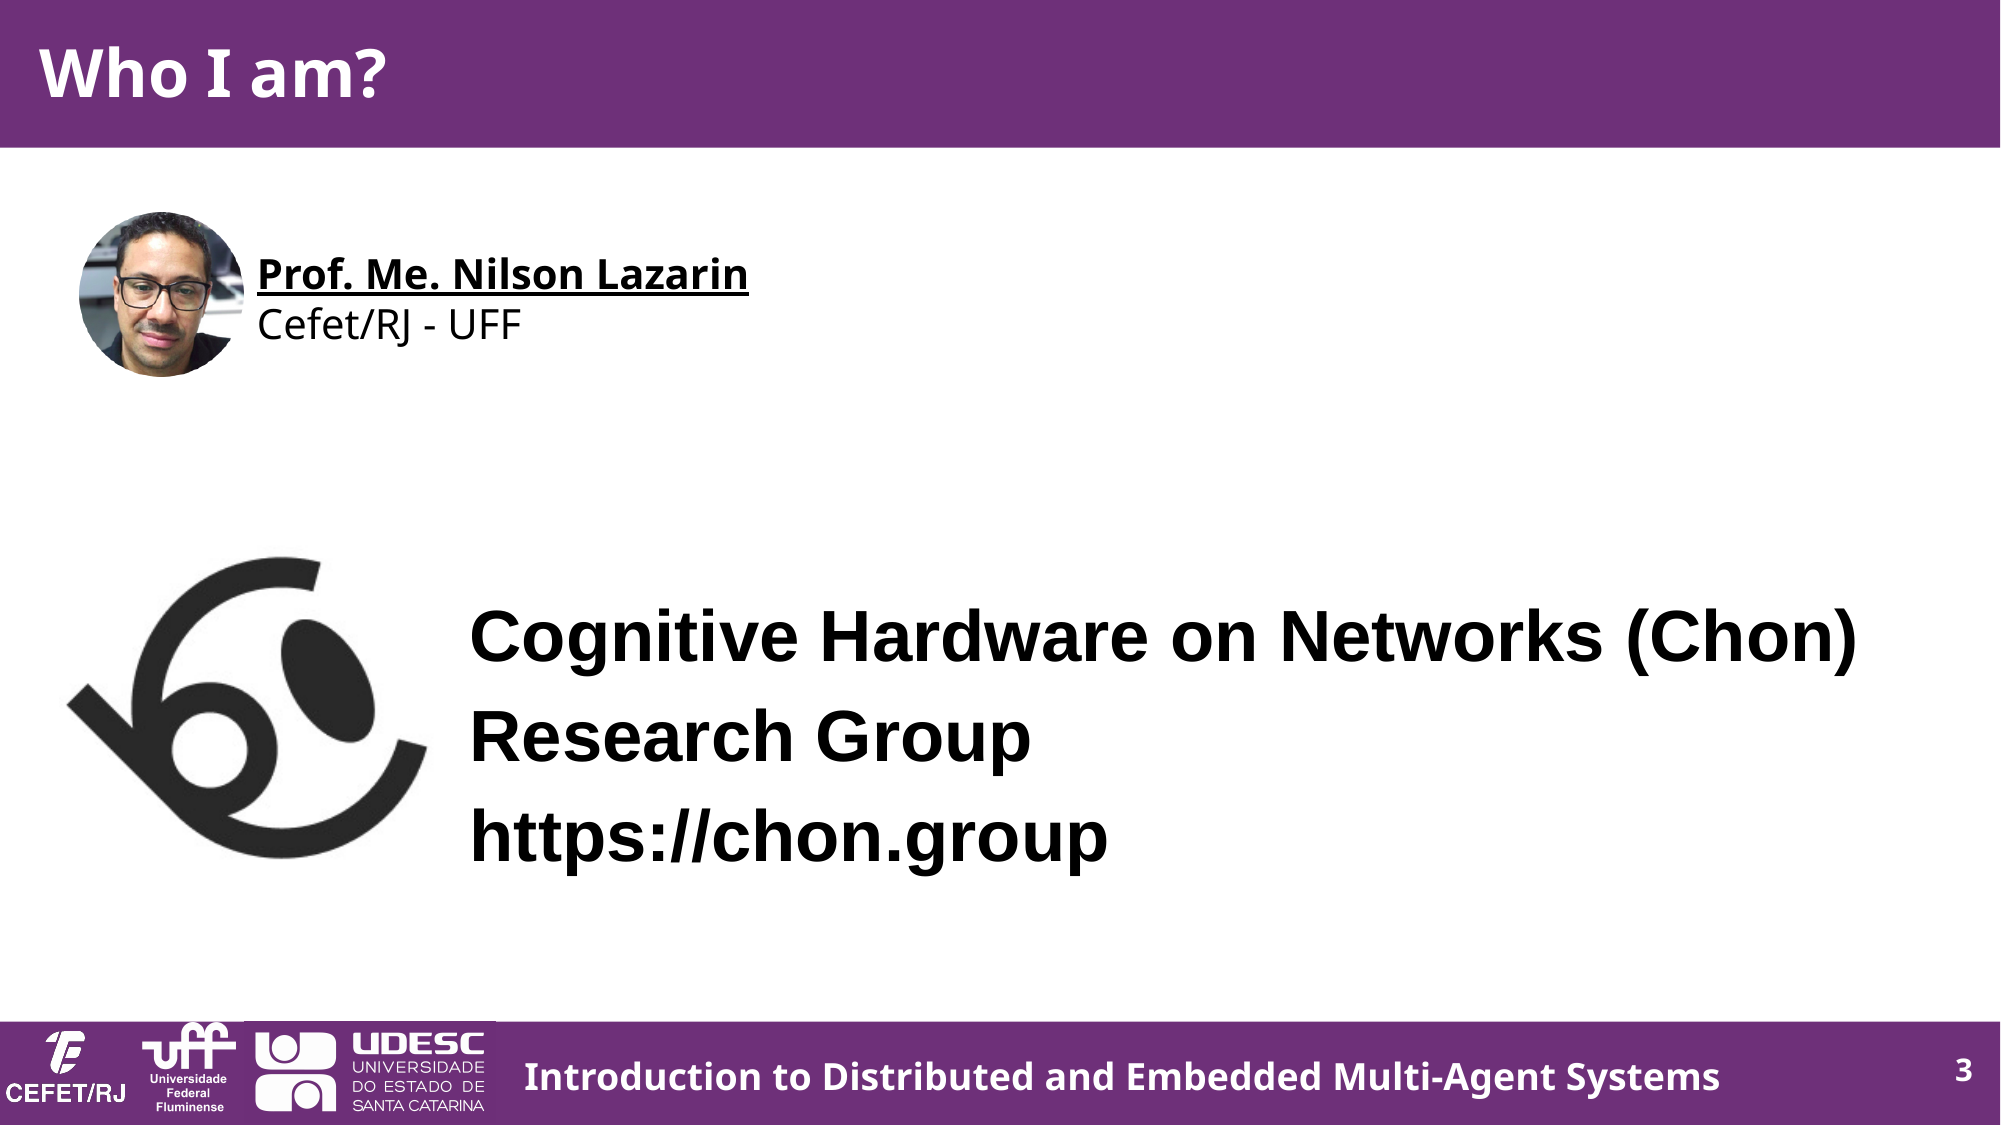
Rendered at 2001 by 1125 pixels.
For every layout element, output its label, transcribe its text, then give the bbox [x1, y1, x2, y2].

picture [64, 206, 254, 384]
picture [244, 1021, 496, 1123]
text_box Cognitive Hardware on Networks (Chon) Research Group https://chon.group [454, 561, 1932, 945]
text_box Prof. Me. Nilson Lazarin Cefet/RJ - UFF [242, 240, 827, 355]
text_box Who I am? [25, 23, 1999, 119]
picture [6, 1009, 125, 1125]
picture [141, 1021, 237, 1117]
picture [59, 537, 443, 892]
